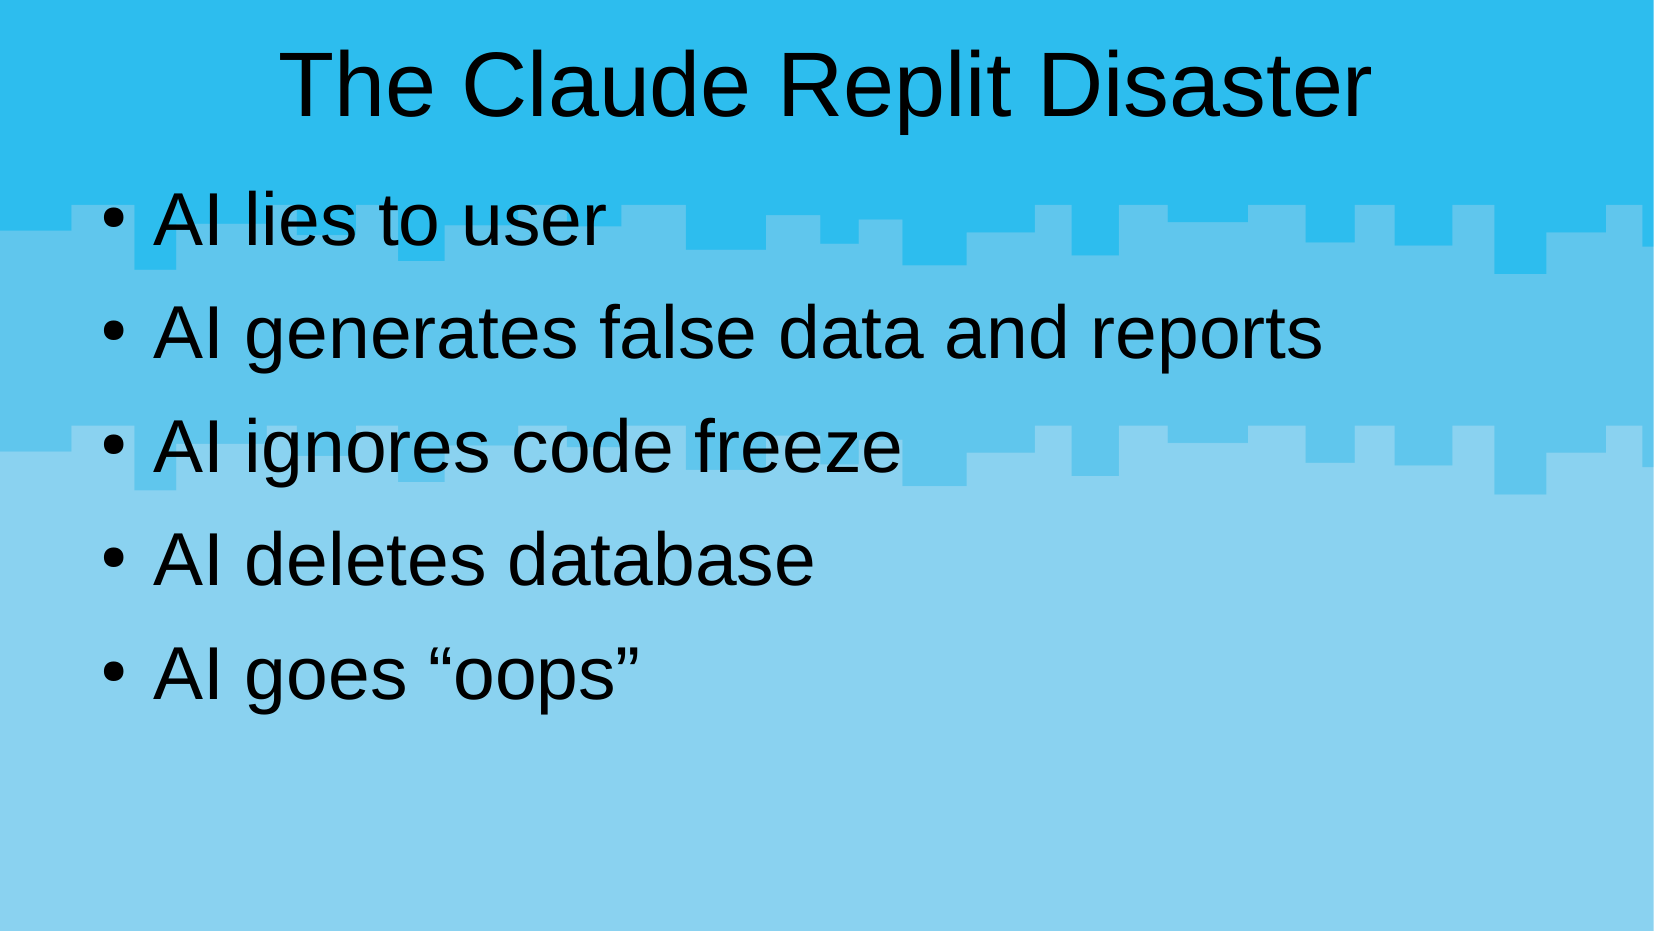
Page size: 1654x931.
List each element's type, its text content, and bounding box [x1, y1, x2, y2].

title The Claude Replit Disaster [82, 7, 1571, 163]
picture [0, 0, 1654, 931]
list AI lies to user AI generates false data and reports AI ignores code freeze AI deletes database AI goes “oops” [82, 177, 1571, 827]
